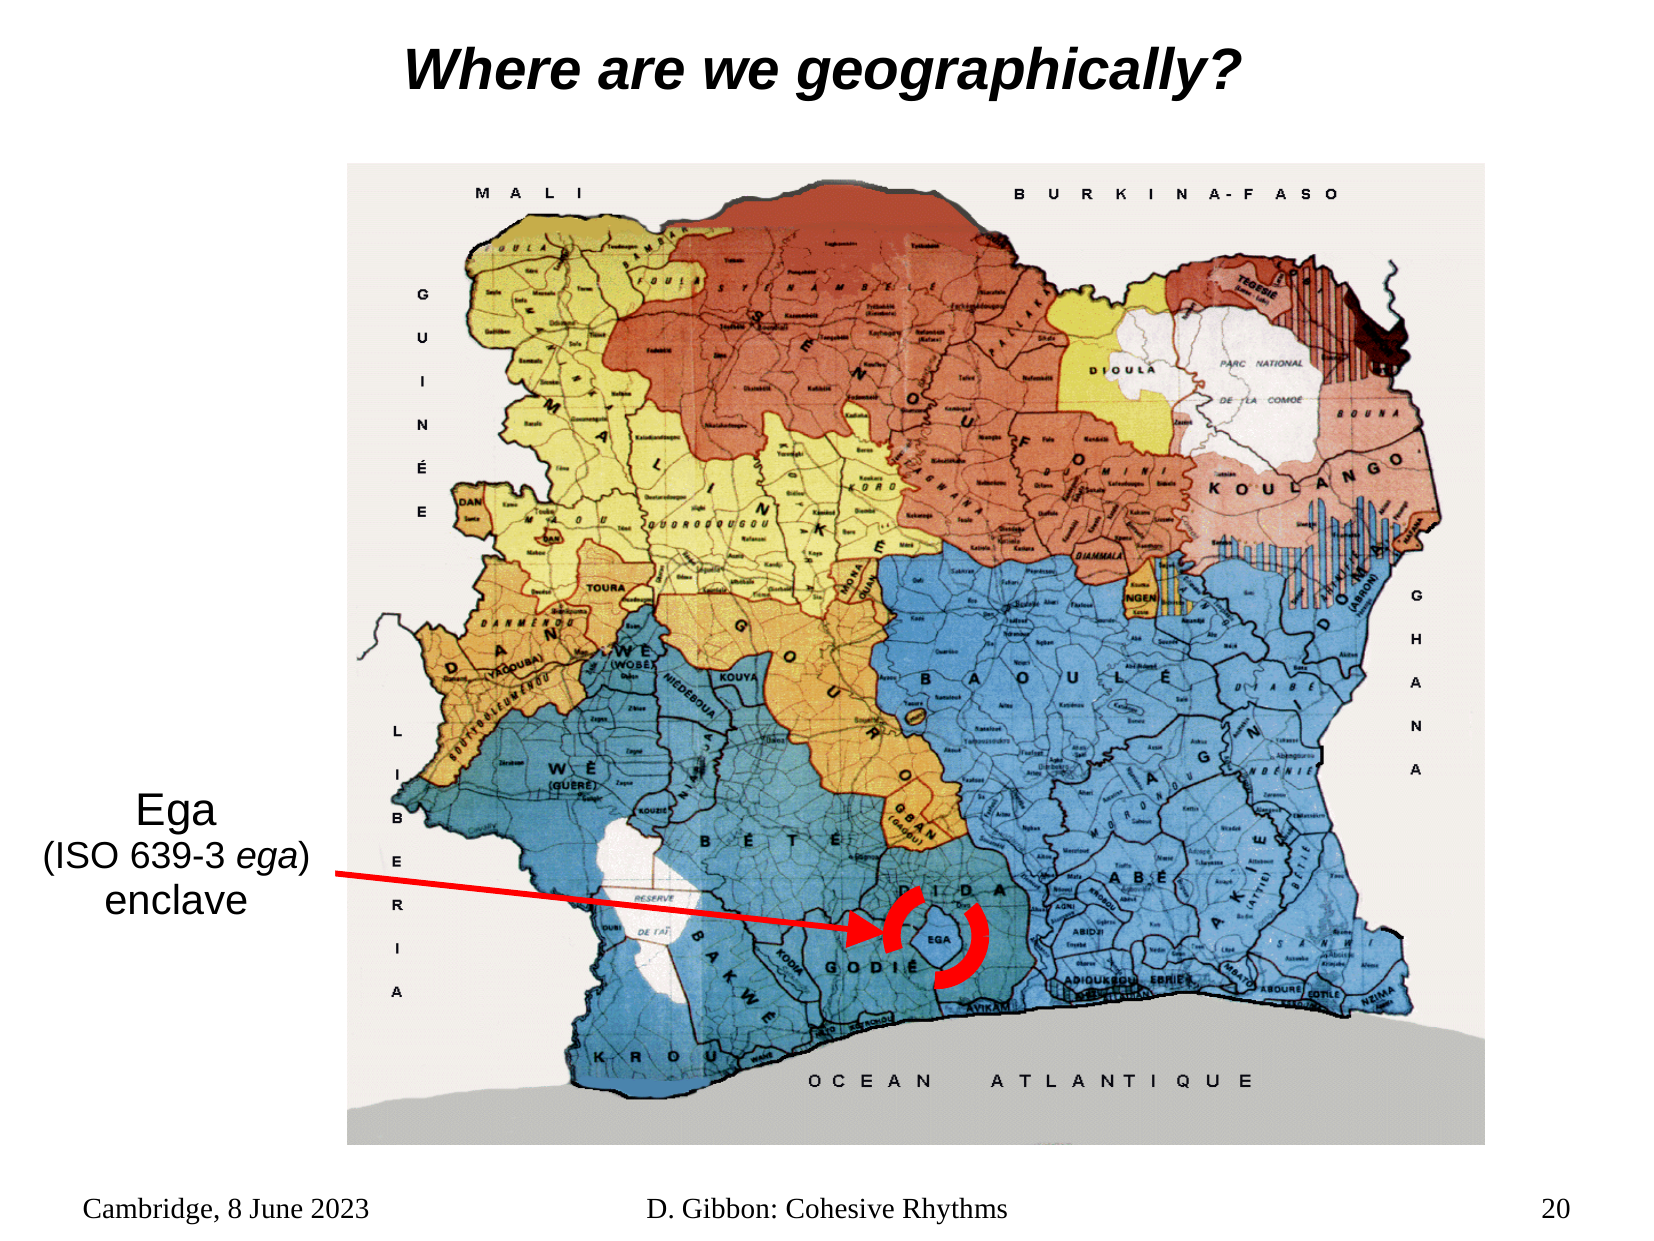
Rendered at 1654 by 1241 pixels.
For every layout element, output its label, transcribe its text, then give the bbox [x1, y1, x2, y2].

text_box Ega (ISO 639-3 ega) enclave [17, 779, 336, 928]
title Where are we geographically? [11, 19, 1636, 119]
picture [347, 163, 1485, 1145]
